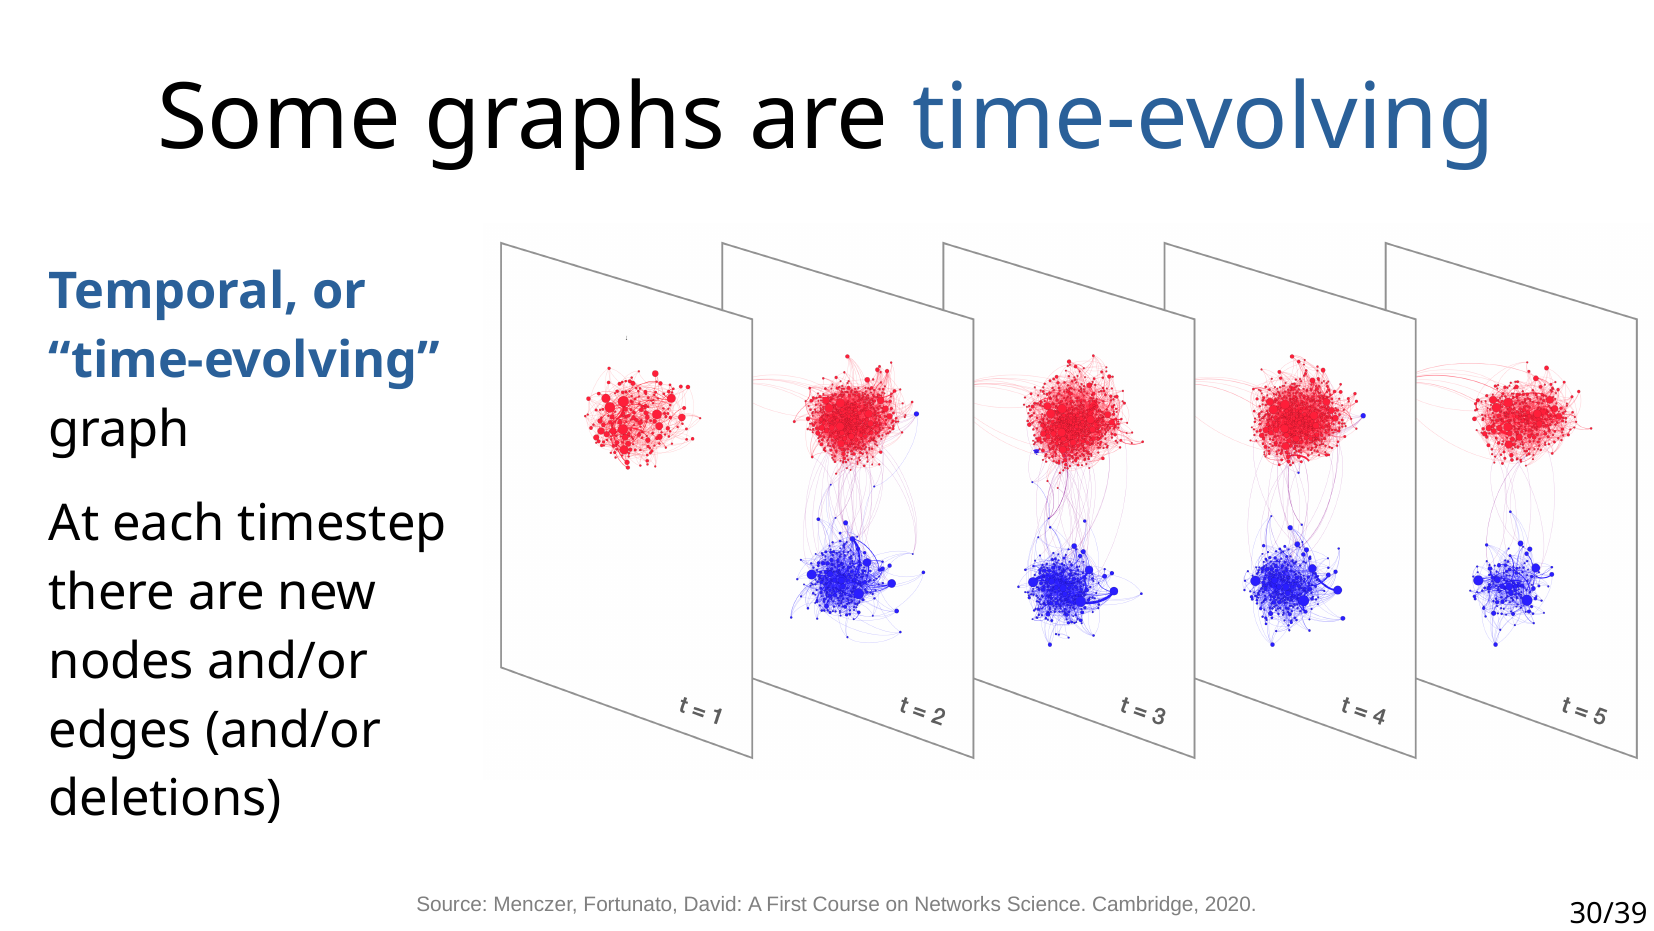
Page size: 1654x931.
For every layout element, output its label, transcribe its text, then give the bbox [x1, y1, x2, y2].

picture [483, 223, 1654, 781]
text_box Source: Menczer, Fortunato, David: A First Course on Networks Science. Cambridge, 2020. [303, 885, 1369, 931]
list Temporal, or “time-evolving” graph At each timestep there are new nodes and/or edges (and/or deletions) [48, 255, 466, 886]
title Some graphs are time-evolving [82, 1, 1571, 226]
